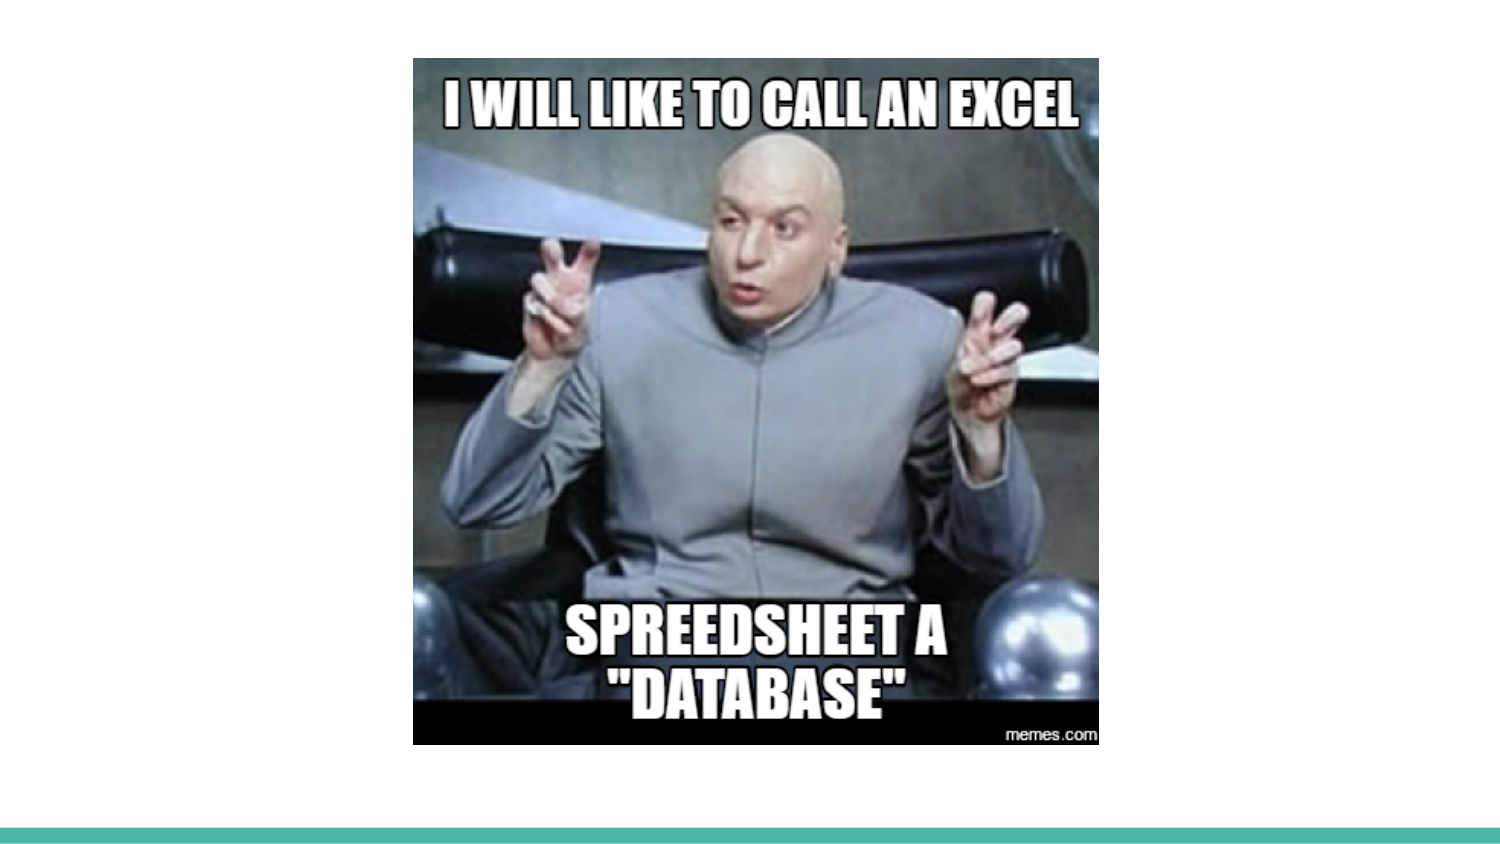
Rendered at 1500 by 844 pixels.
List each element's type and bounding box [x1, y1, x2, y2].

picture [413, 58, 1099, 745]
